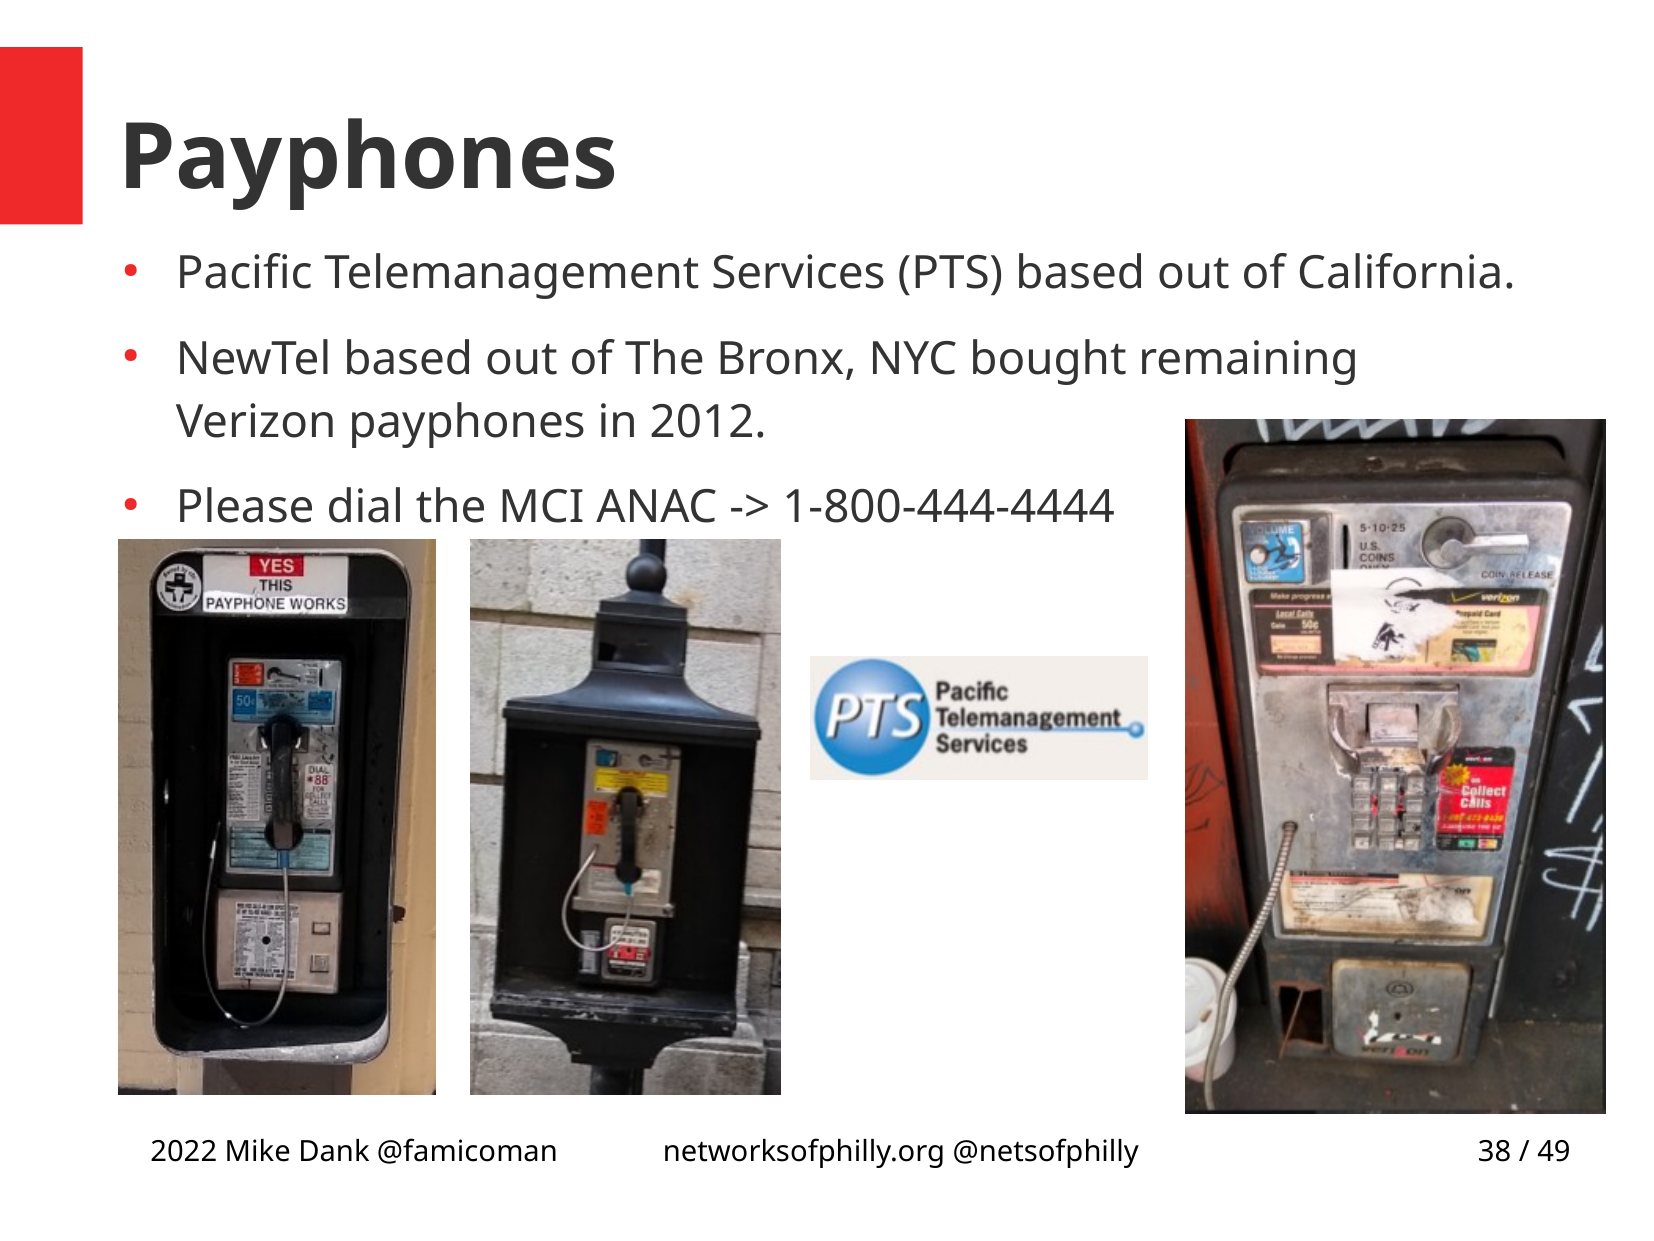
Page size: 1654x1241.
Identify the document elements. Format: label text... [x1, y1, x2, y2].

picture [470, 539, 781, 1096]
picture [810, 656, 1148, 781]
list Pacific Telemanagement Services (PTS) based out of California. NewTel based out of The Bronx, NYC bought remaining Verizon payphones in 2012. Please dial the MCI ANAC -> 1-800-444-4444 [105, 240, 1523, 960]
title Payphones [118, 49, 1571, 257]
picture [1185, 419, 1606, 1114]
picture [118, 539, 436, 1096]
